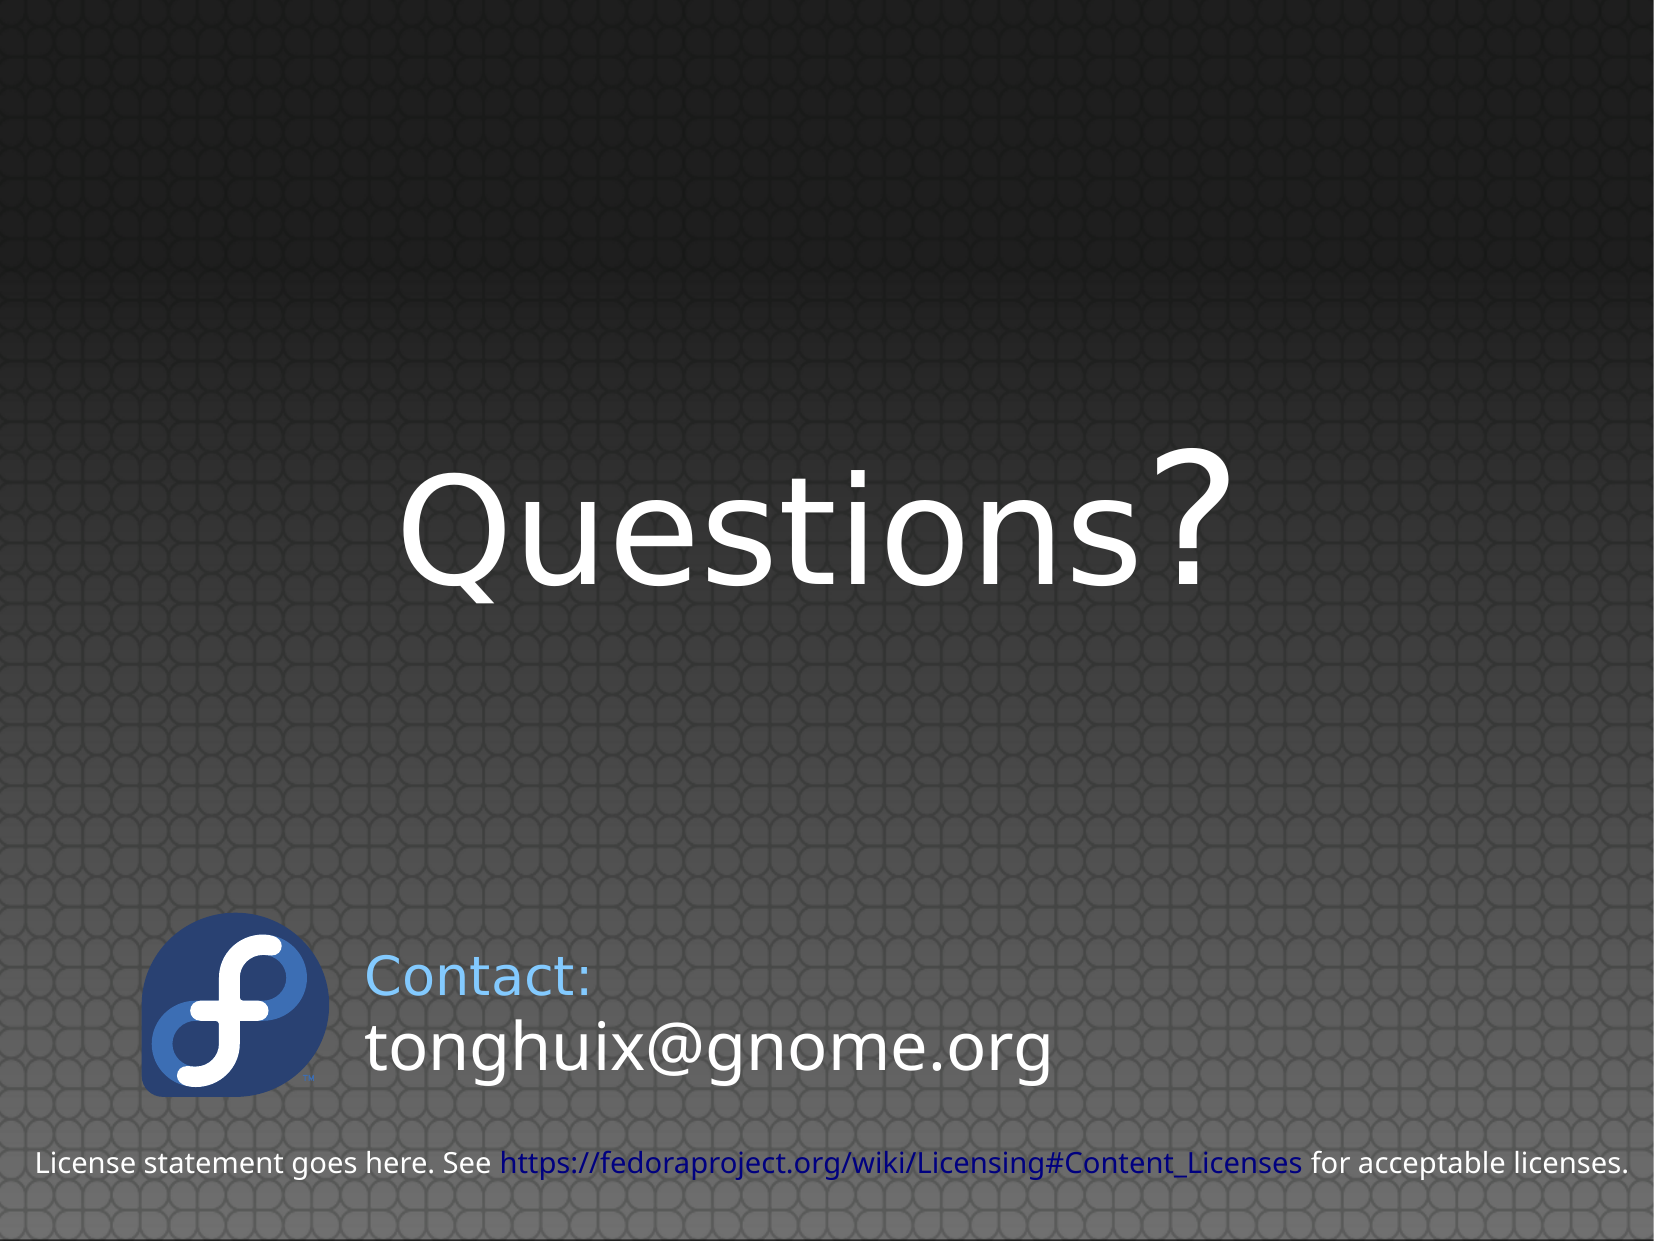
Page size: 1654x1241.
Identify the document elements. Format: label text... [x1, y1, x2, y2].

text_box License statement goes here. See https://fedoraproject.org/wiki/Licensing#Content_Licenses for acceptable licenses. [52, 1135, 1612, 1228]
title Questions? [30, 414, 1606, 628]
picture [0, 0, 1654, 1241]
text_box tonghuix@gnome.org [349, 992, 1455, 1085]
text_box Contact: [349, 937, 703, 1016]
